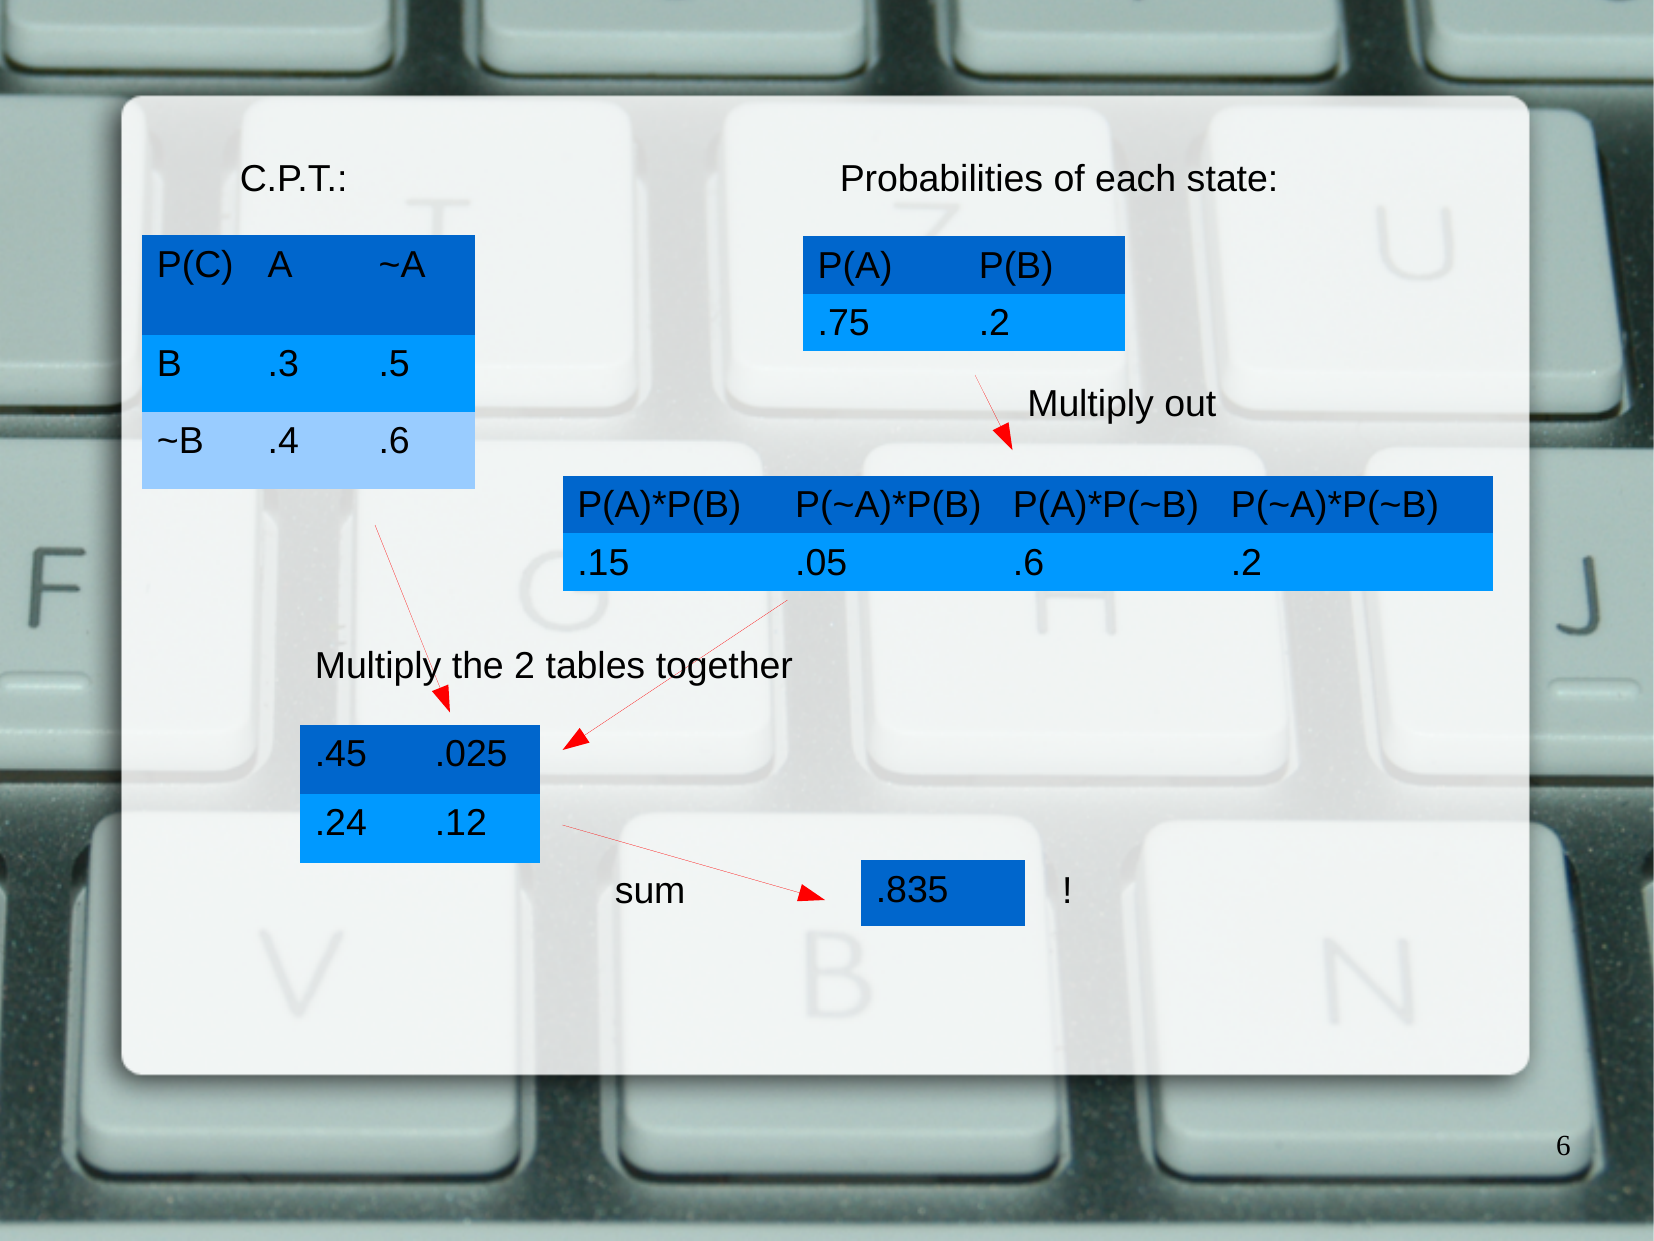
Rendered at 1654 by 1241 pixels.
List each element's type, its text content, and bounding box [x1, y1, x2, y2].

table_header P(B) [964, 236, 1125, 294]
table_cell .6 [998, 533, 1216, 591]
text_box C.P.T.: [225, 150, 363, 207]
table_cell .24 [300, 794, 420, 863]
table_cell .12 [420, 794, 540, 863]
table_header A [253, 235, 364, 335]
text_box Probabilities of each state: [825, 150, 1369, 226]
table_header .835 [861, 860, 1025, 926]
text_box ! [1047, 862, 1087, 957]
table_cell ~B [142, 412, 253, 489]
table_header .45 [300, 725, 420, 794]
table_header P(A)*P(B) [563, 476, 780, 533]
text_box sum [600, 862, 701, 920]
text_box Multiply the 2 tables together [300, 637, 808, 695]
table_header P(~A)*P(~B) [1216, 476, 1493, 533]
text_box Multiply out [1012, 375, 1231, 432]
table_header P(A)*P(~B) [998, 476, 1216, 533]
table_header P(A) [803, 236, 964, 294]
table_cell .5 [364, 335, 475, 412]
table_cell .6 [364, 412, 475, 489]
table_cell .4 [253, 412, 364, 489]
table_header .025 [420, 725, 540, 794]
table_cell .2 [964, 294, 1125, 351]
table_cell .3 [253, 335, 364, 412]
table_header ~A [364, 235, 475, 335]
table_cell .15 [563, 533, 780, 591]
table_cell B [142, 335, 253, 412]
table_header P(C) [142, 235, 253, 335]
picture [0, 0, 1654, 1241]
table_header P(~A)*P(B) [780, 476, 998, 533]
table_cell .75 [803, 294, 964, 351]
table_cell .2 [1216, 533, 1493, 591]
table_cell .05 [780, 533, 998, 591]
